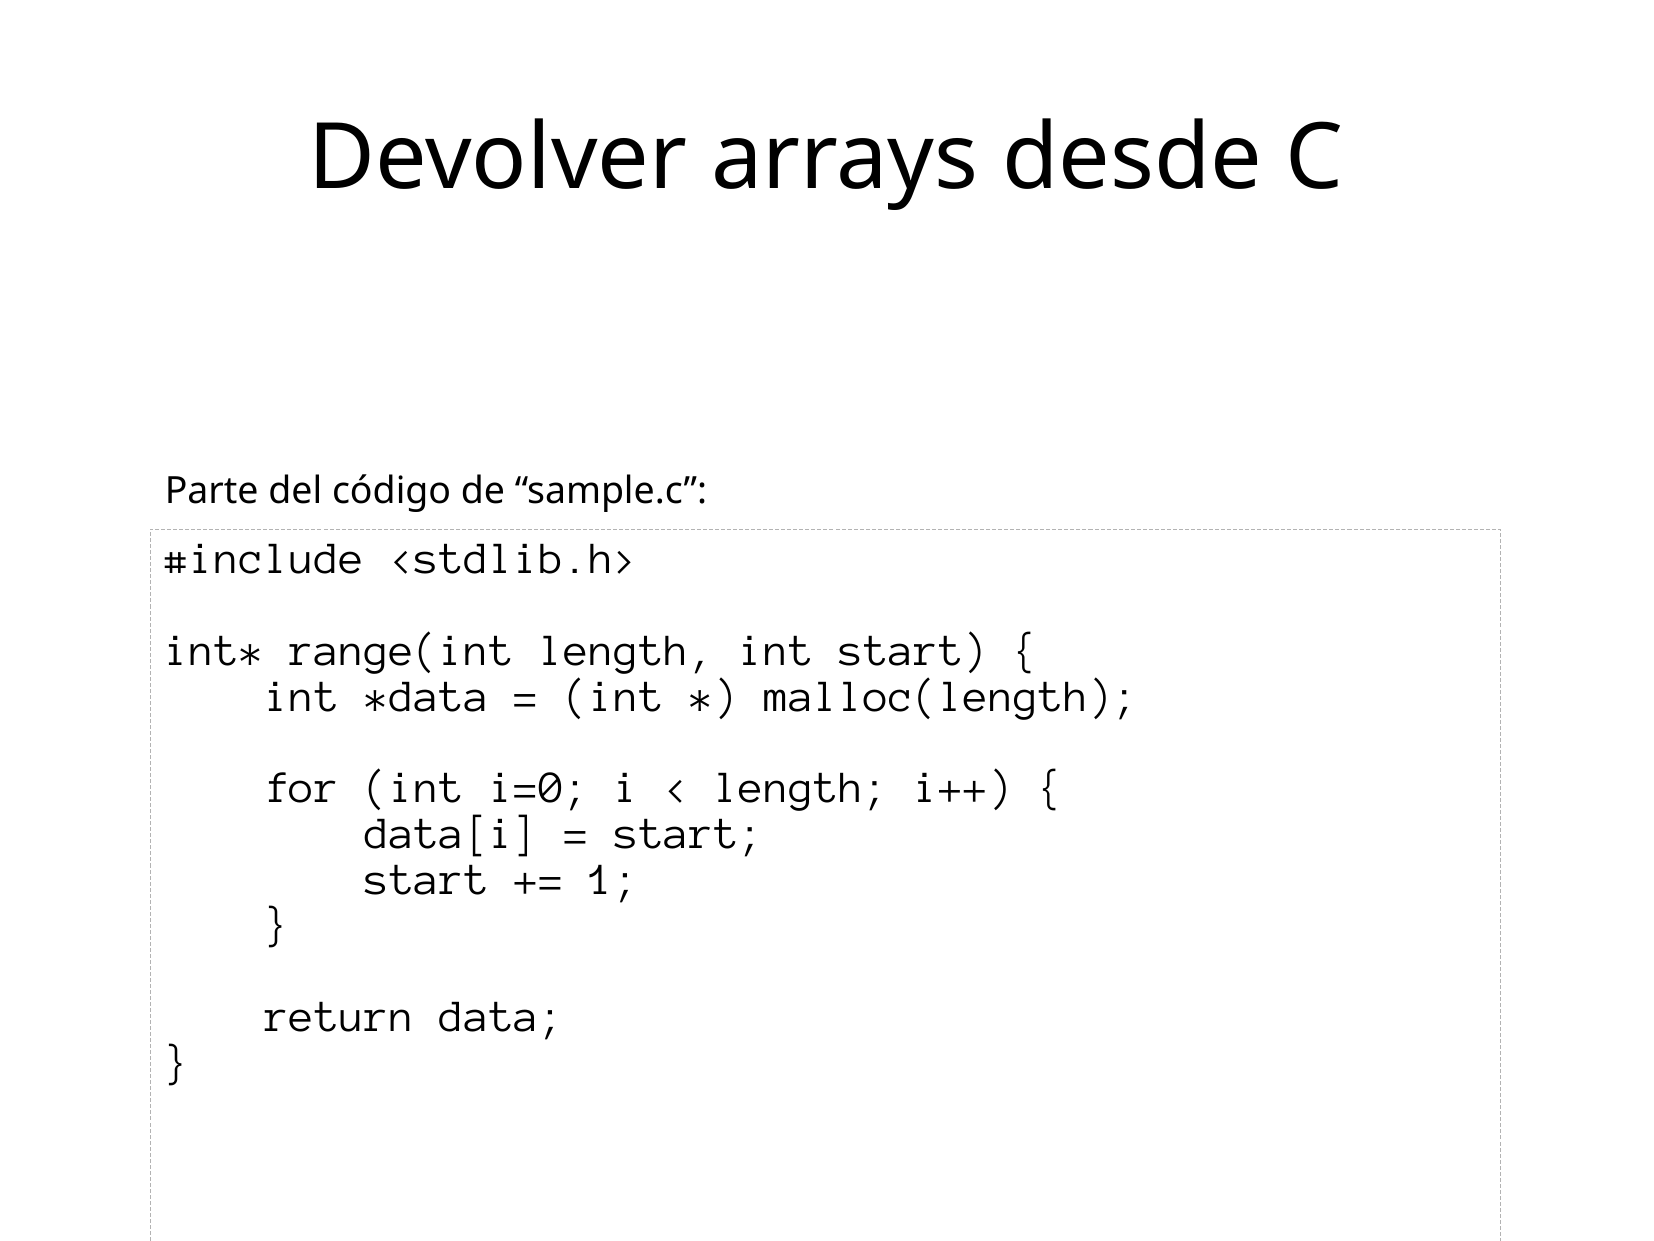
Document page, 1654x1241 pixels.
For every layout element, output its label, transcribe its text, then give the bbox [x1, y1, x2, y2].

text_box #include <stdlib.h> int* range(int length, int start) { int *data = (int *) malloc(length); for (int i=0; i < length; i++) { data[i] = start; start += 1; } return data; } [150, 529, 1501, 1094]
title Devolver arrays desde C [82, 49, 1571, 257]
text_box Parte del código de “sample.c”: [150, 456, 673, 516]
